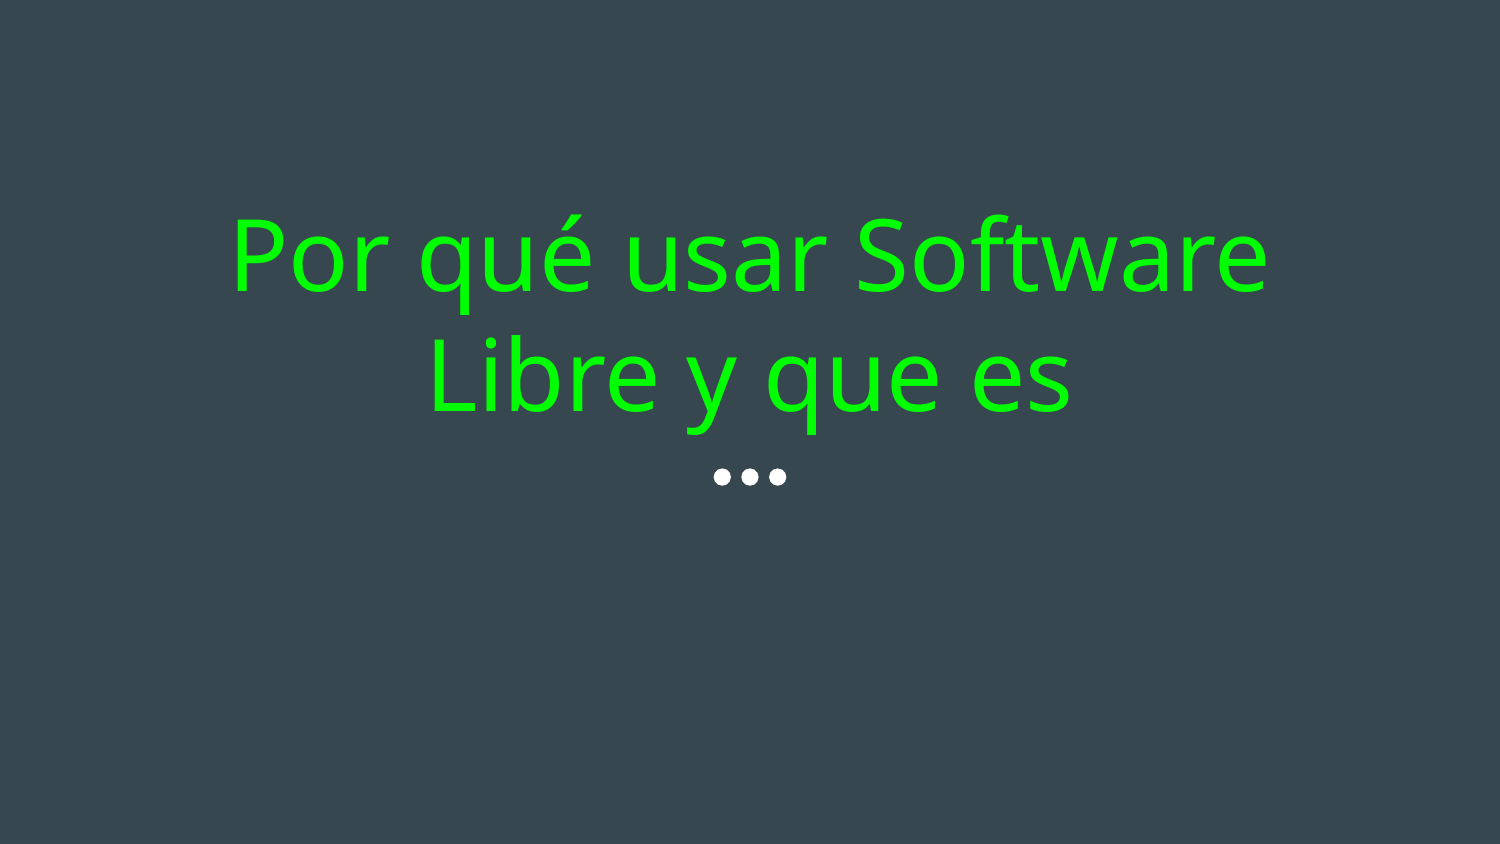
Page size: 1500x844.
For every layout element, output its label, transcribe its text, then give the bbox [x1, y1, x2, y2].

title Por qué usar Software Libre y que es [110, 162, 1390, 447]
